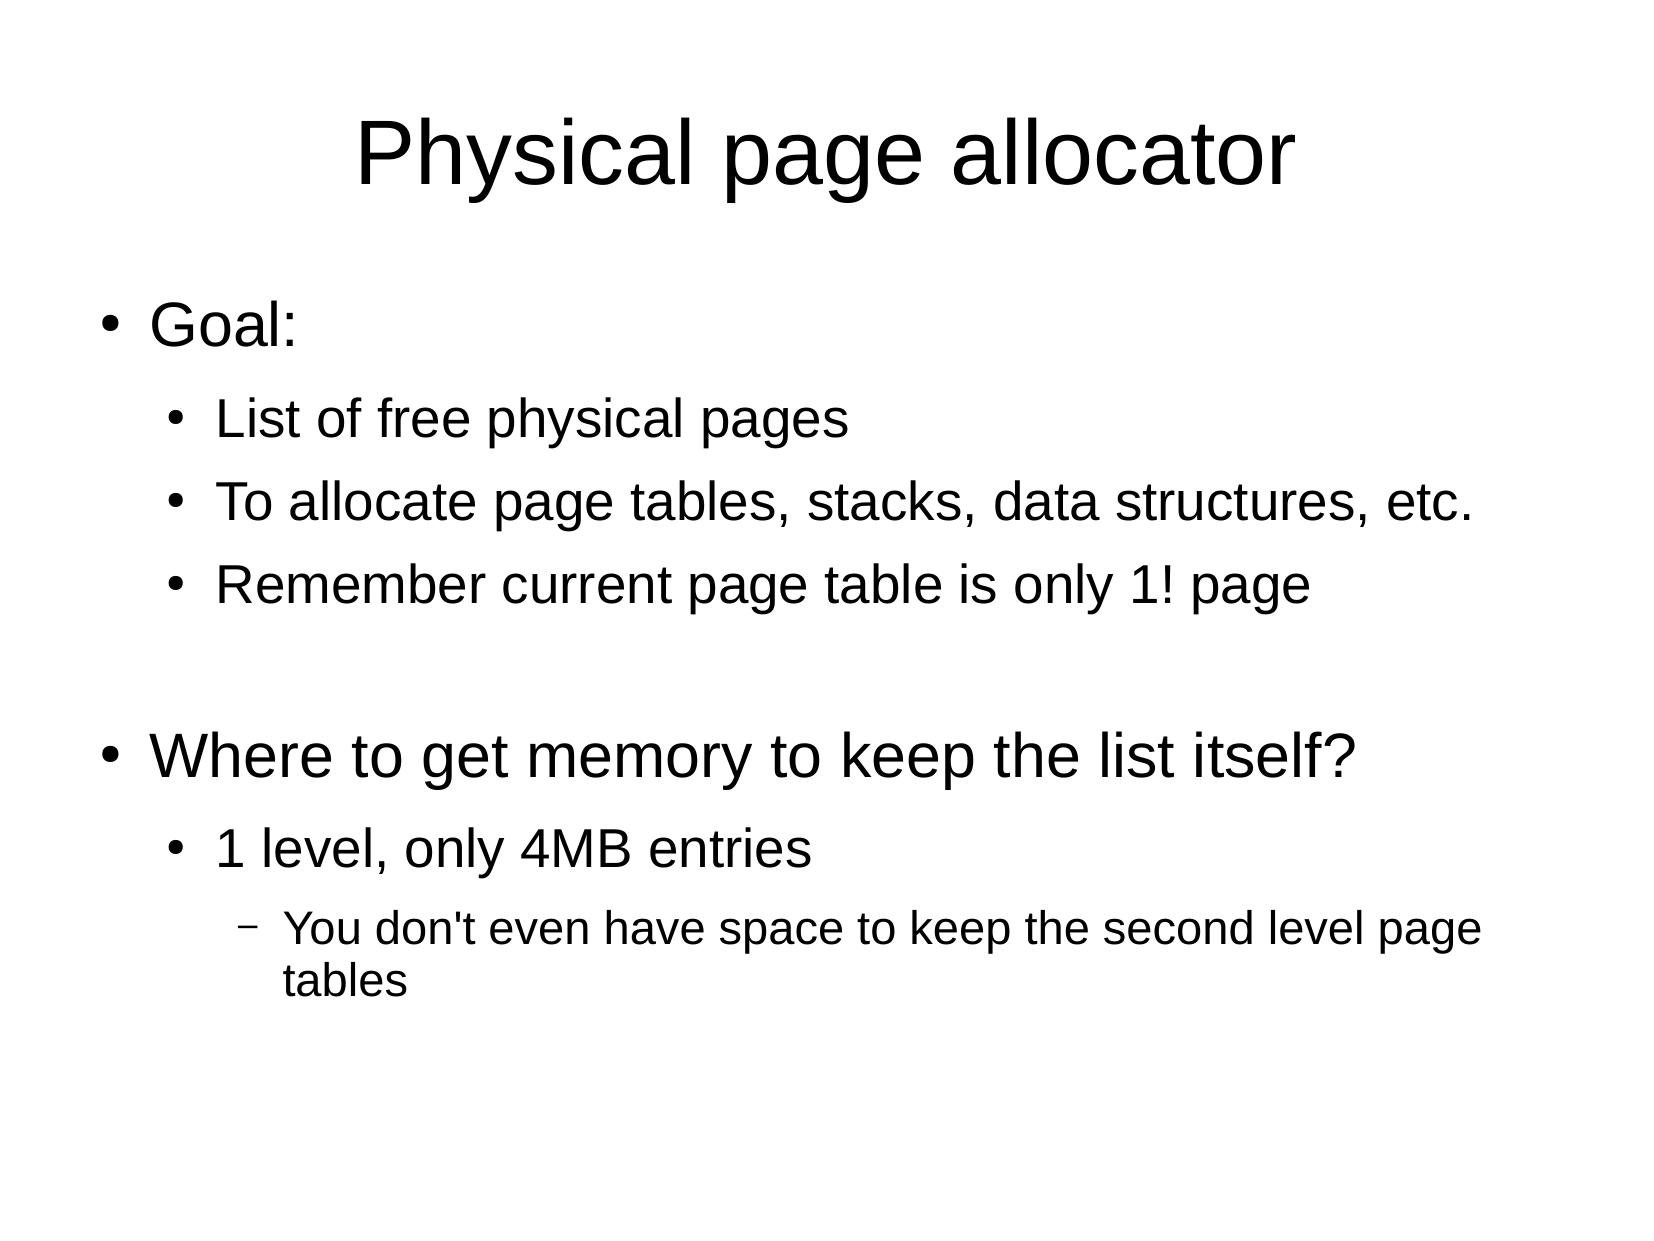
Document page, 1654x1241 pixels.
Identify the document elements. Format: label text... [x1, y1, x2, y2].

list Goal: List of free physical pages To allocate page tables, stacks, data structures, etc. Remember current page table is only 1! page Where to get memory to keep the list itself? 1 level, only 4MB entries You don't even have space to keep the second level page tables [82, 290, 1571, 1010]
title Physical page allocator [82, 49, 1571, 257]
